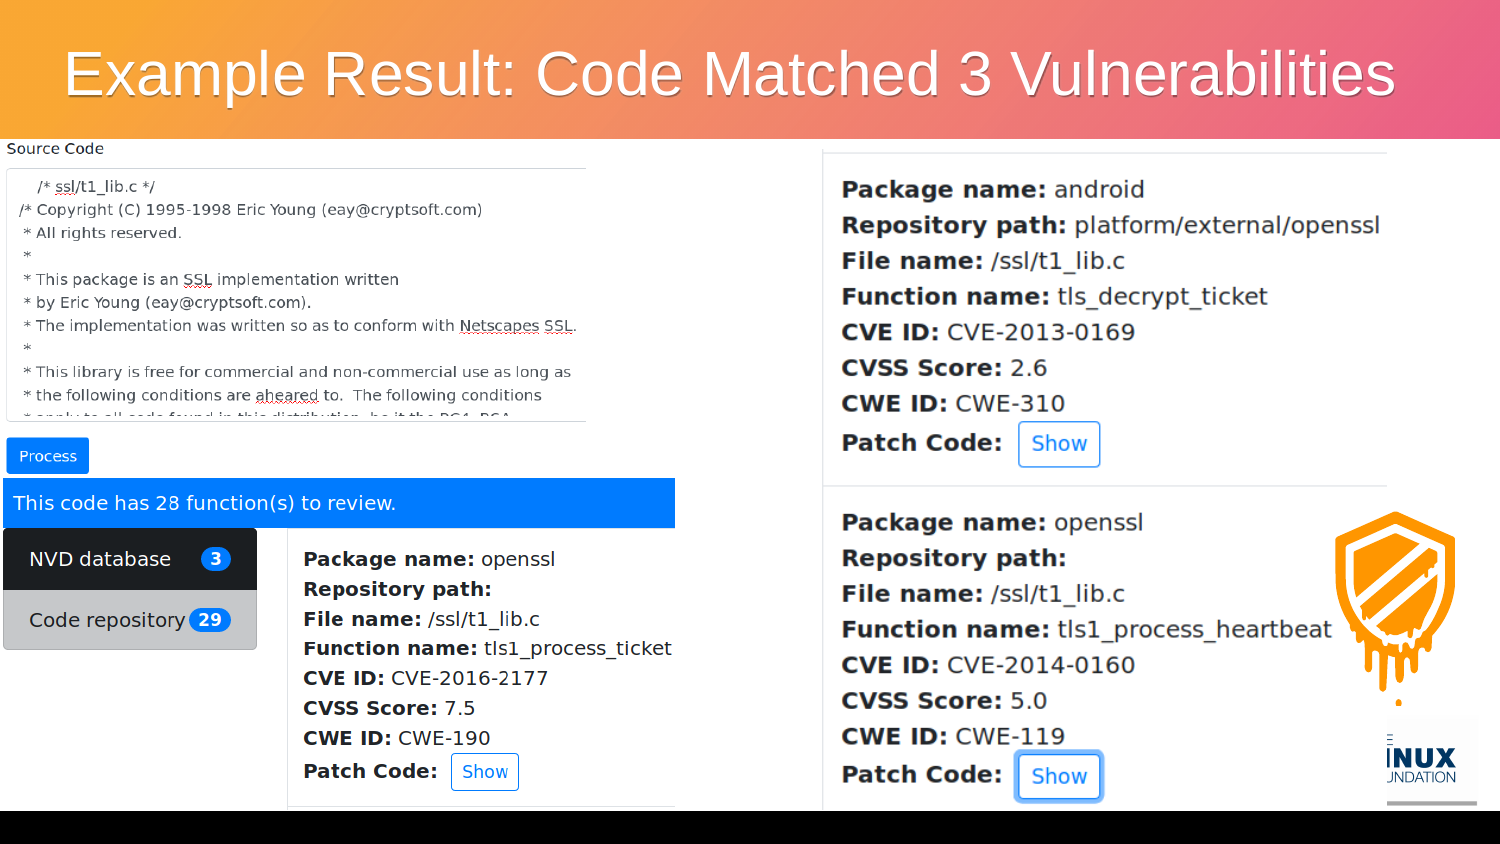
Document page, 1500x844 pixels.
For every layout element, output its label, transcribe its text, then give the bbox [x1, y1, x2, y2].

title Example Result: Code Matched 3 Vulnerabilities [48, 7, 1426, 140]
picture [0, 0, 1500, 811]
picture [821, 149, 1456, 811]
